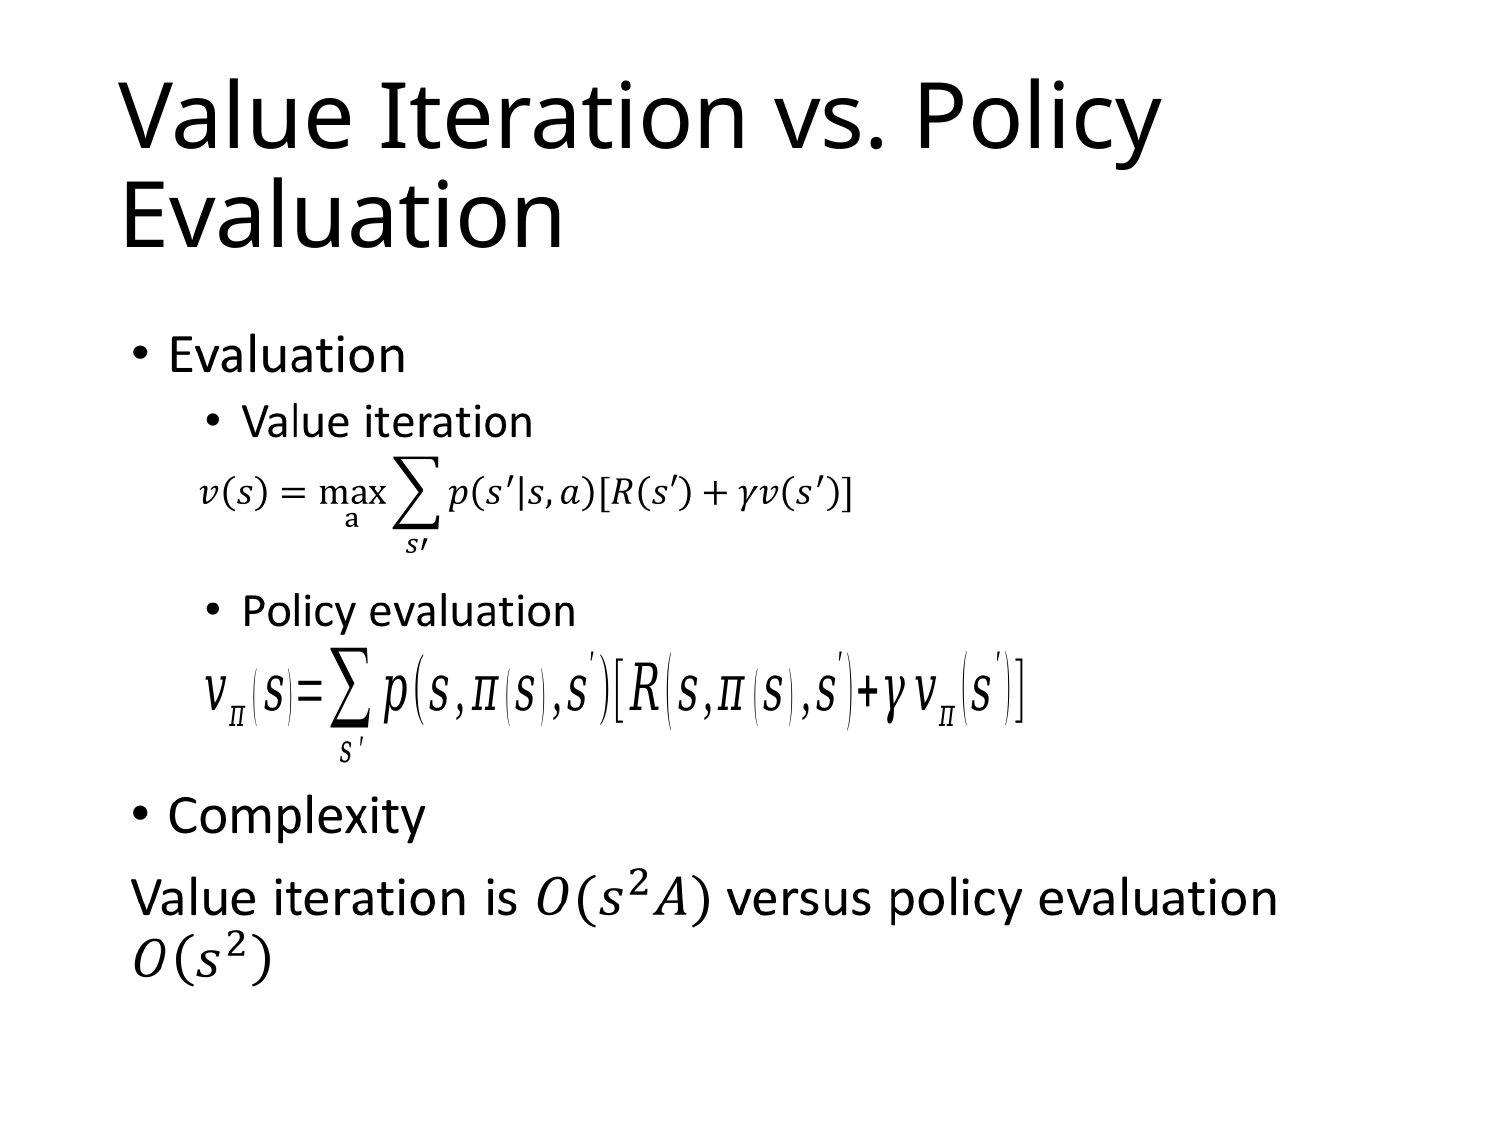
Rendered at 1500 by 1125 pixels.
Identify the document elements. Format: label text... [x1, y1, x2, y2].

list [95, 301, 1427, 1105]
chart [194, 645, 1036, 771]
text_box [174, 435, 878, 561]
title Value Iteration vs. Policy Evaluation [103, 59, 1452, 278]
